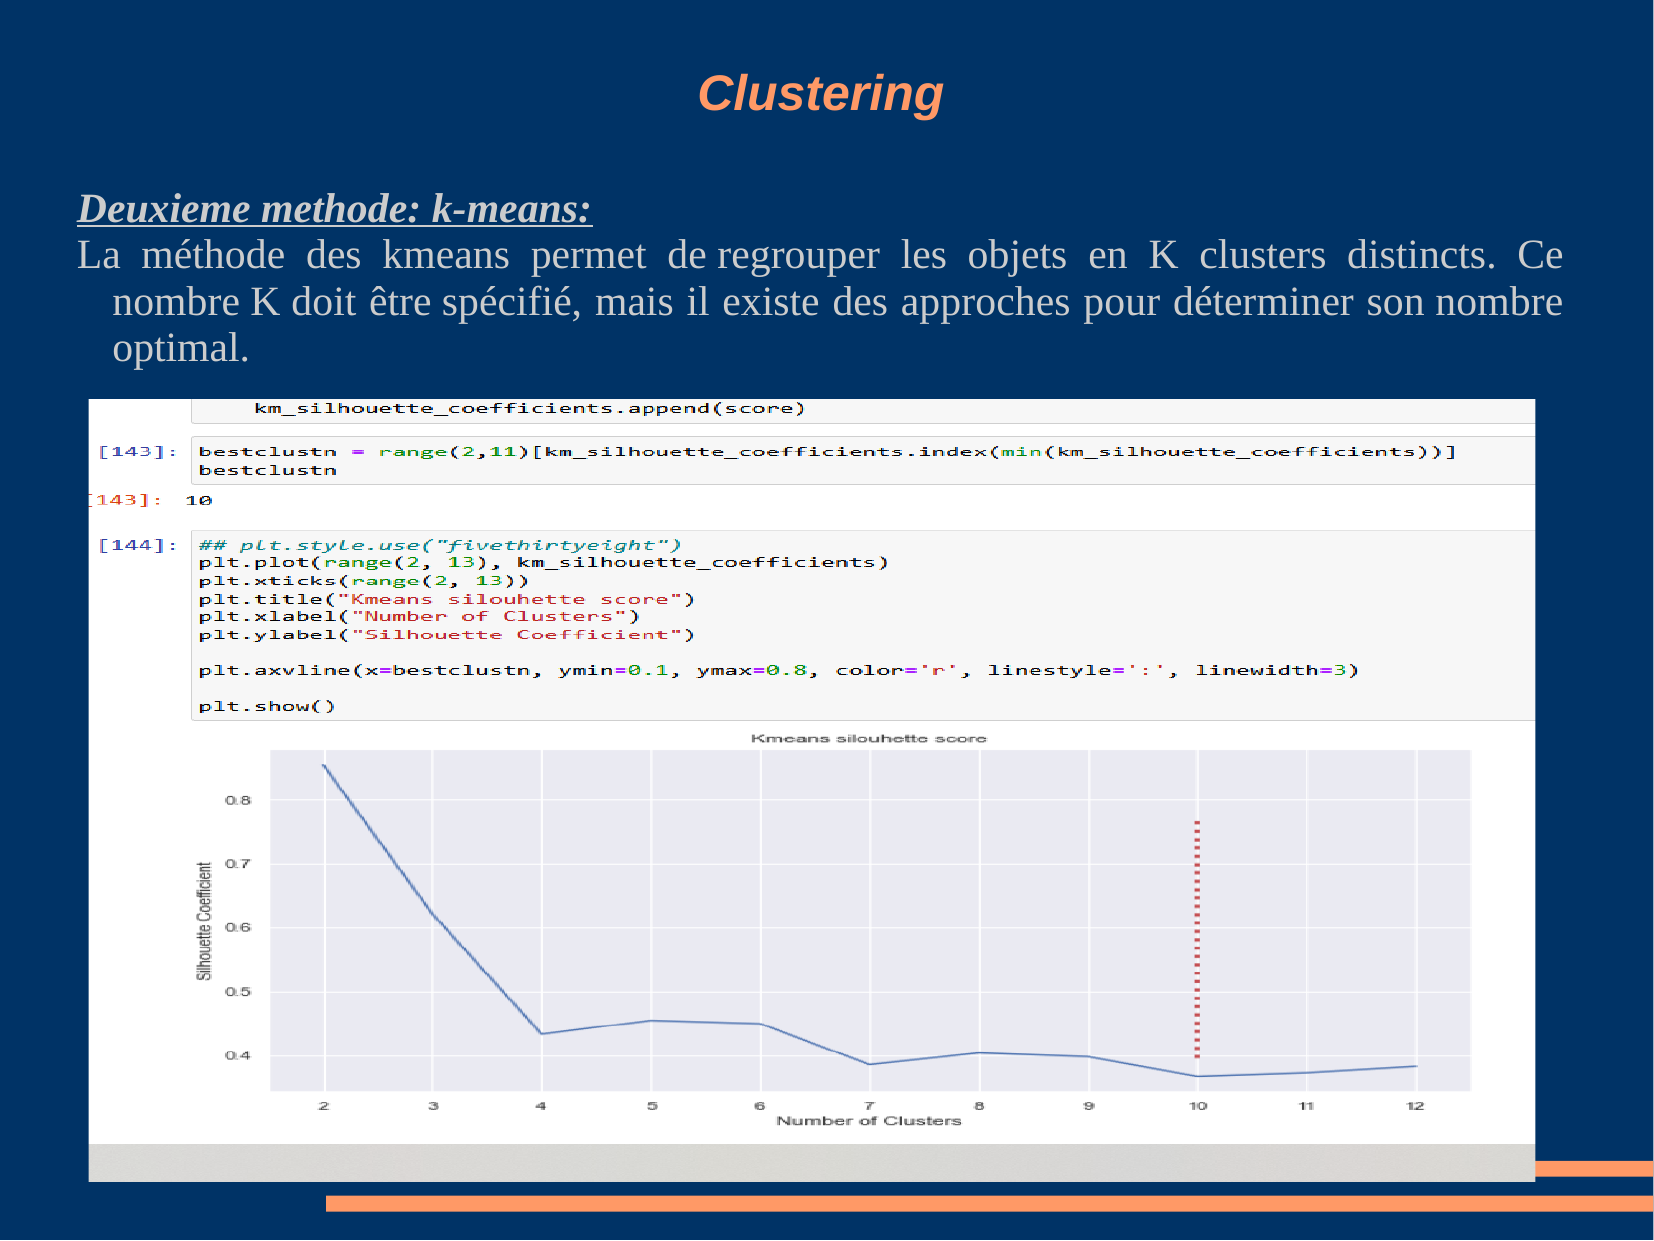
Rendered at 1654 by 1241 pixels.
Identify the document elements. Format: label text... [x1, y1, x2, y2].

subtitle Deuxieme methode: k-means: La méthode des kmeans permet de regrouper les objets en K clusters distincts. Ce nombre K doit être spécifié, mais il existe des approches pour déterminer son nombre optimal. [76, 172, 1565, 384]
title Clustering [76, 29, 1565, 158]
picture [88, 399, 1536, 1182]
